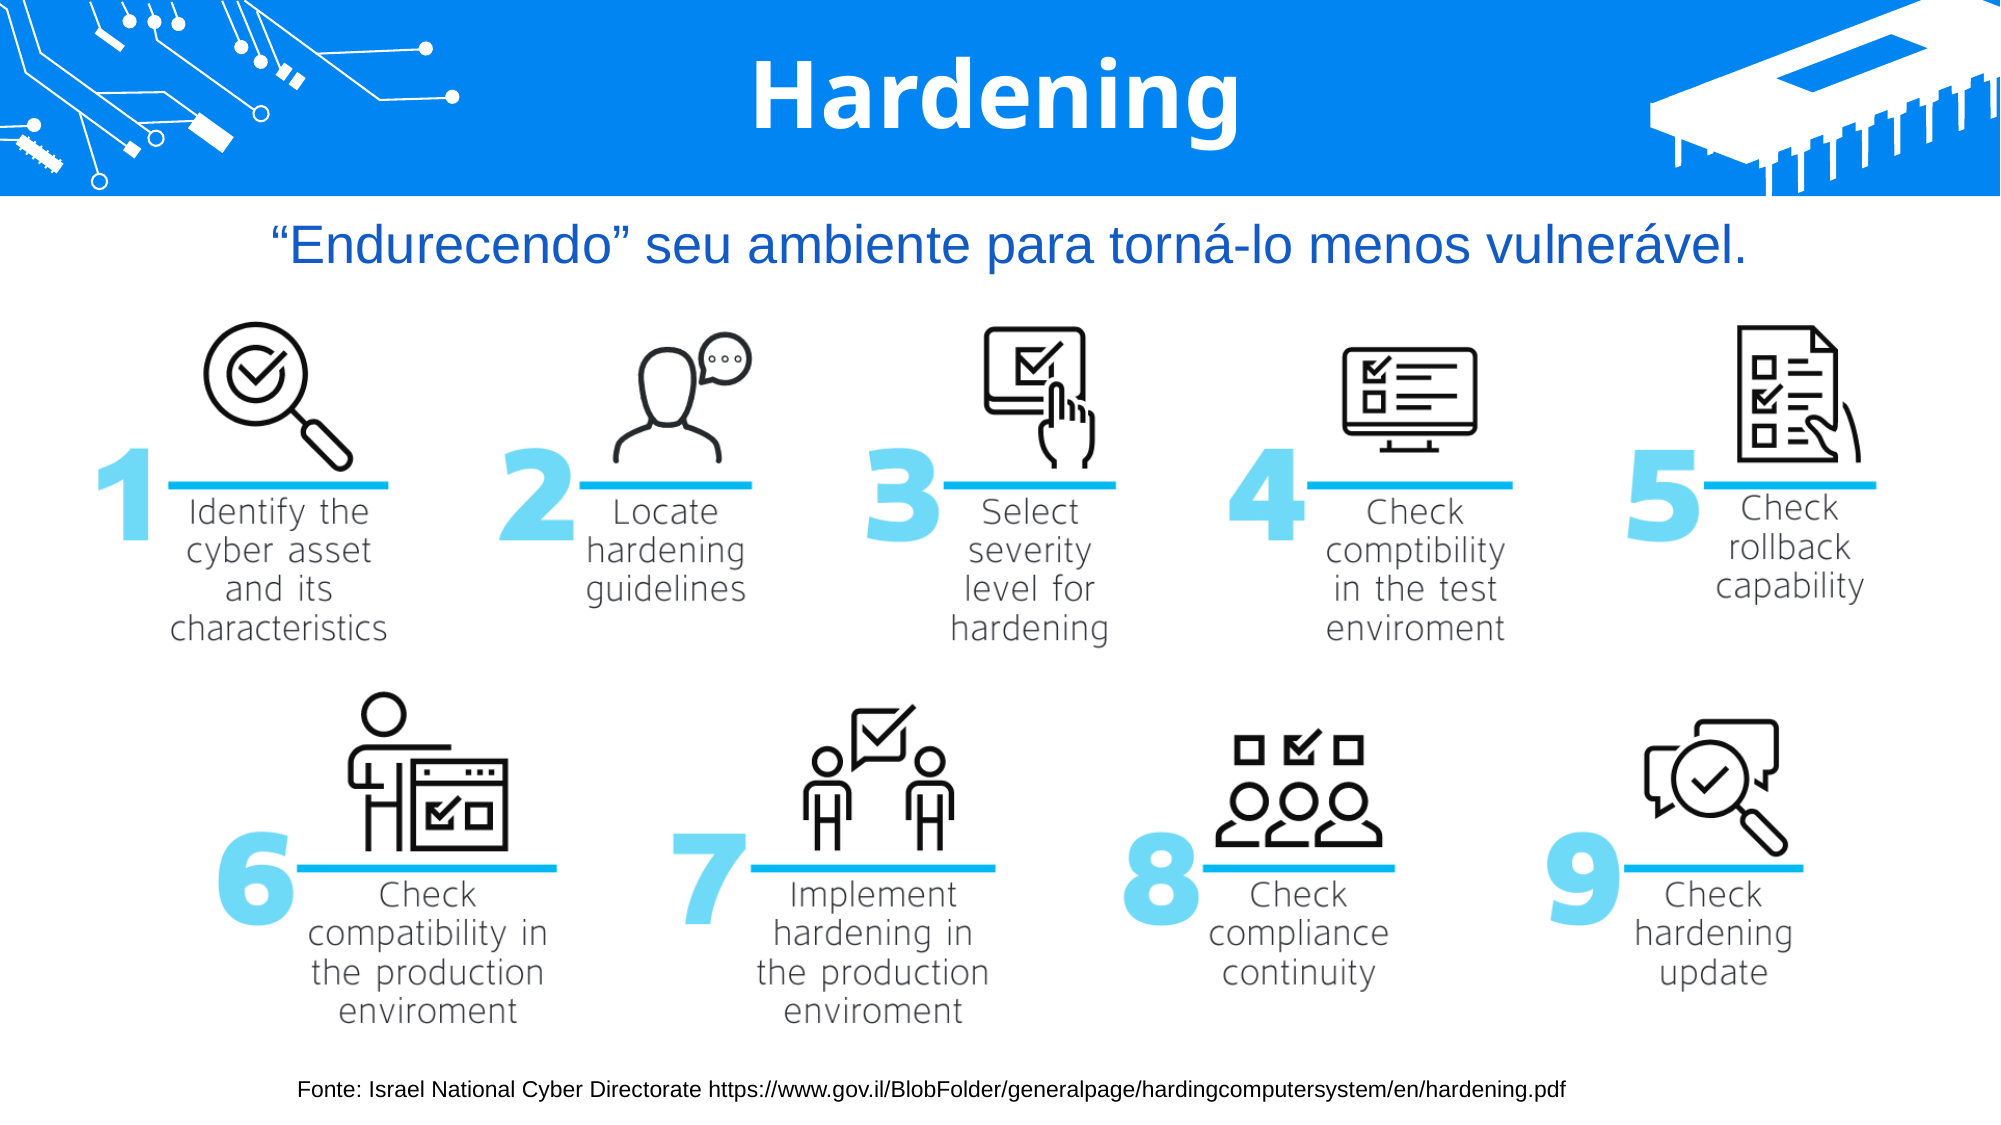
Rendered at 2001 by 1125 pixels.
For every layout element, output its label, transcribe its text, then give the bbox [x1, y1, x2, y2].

list Hardening [47, 38, 1946, 158]
text_box “Endurecendo” seu ambiente para torná-lo menos vulnerável. [256, 207, 1801, 295]
text_box Fonte: Israel National Cyber Directorate https://www.gov.il/BlobFolder/generalpage/hardingcomputersystem/en/hardening.pdf [282, 1069, 1582, 1111]
picture [63, 297, 1917, 1050]
